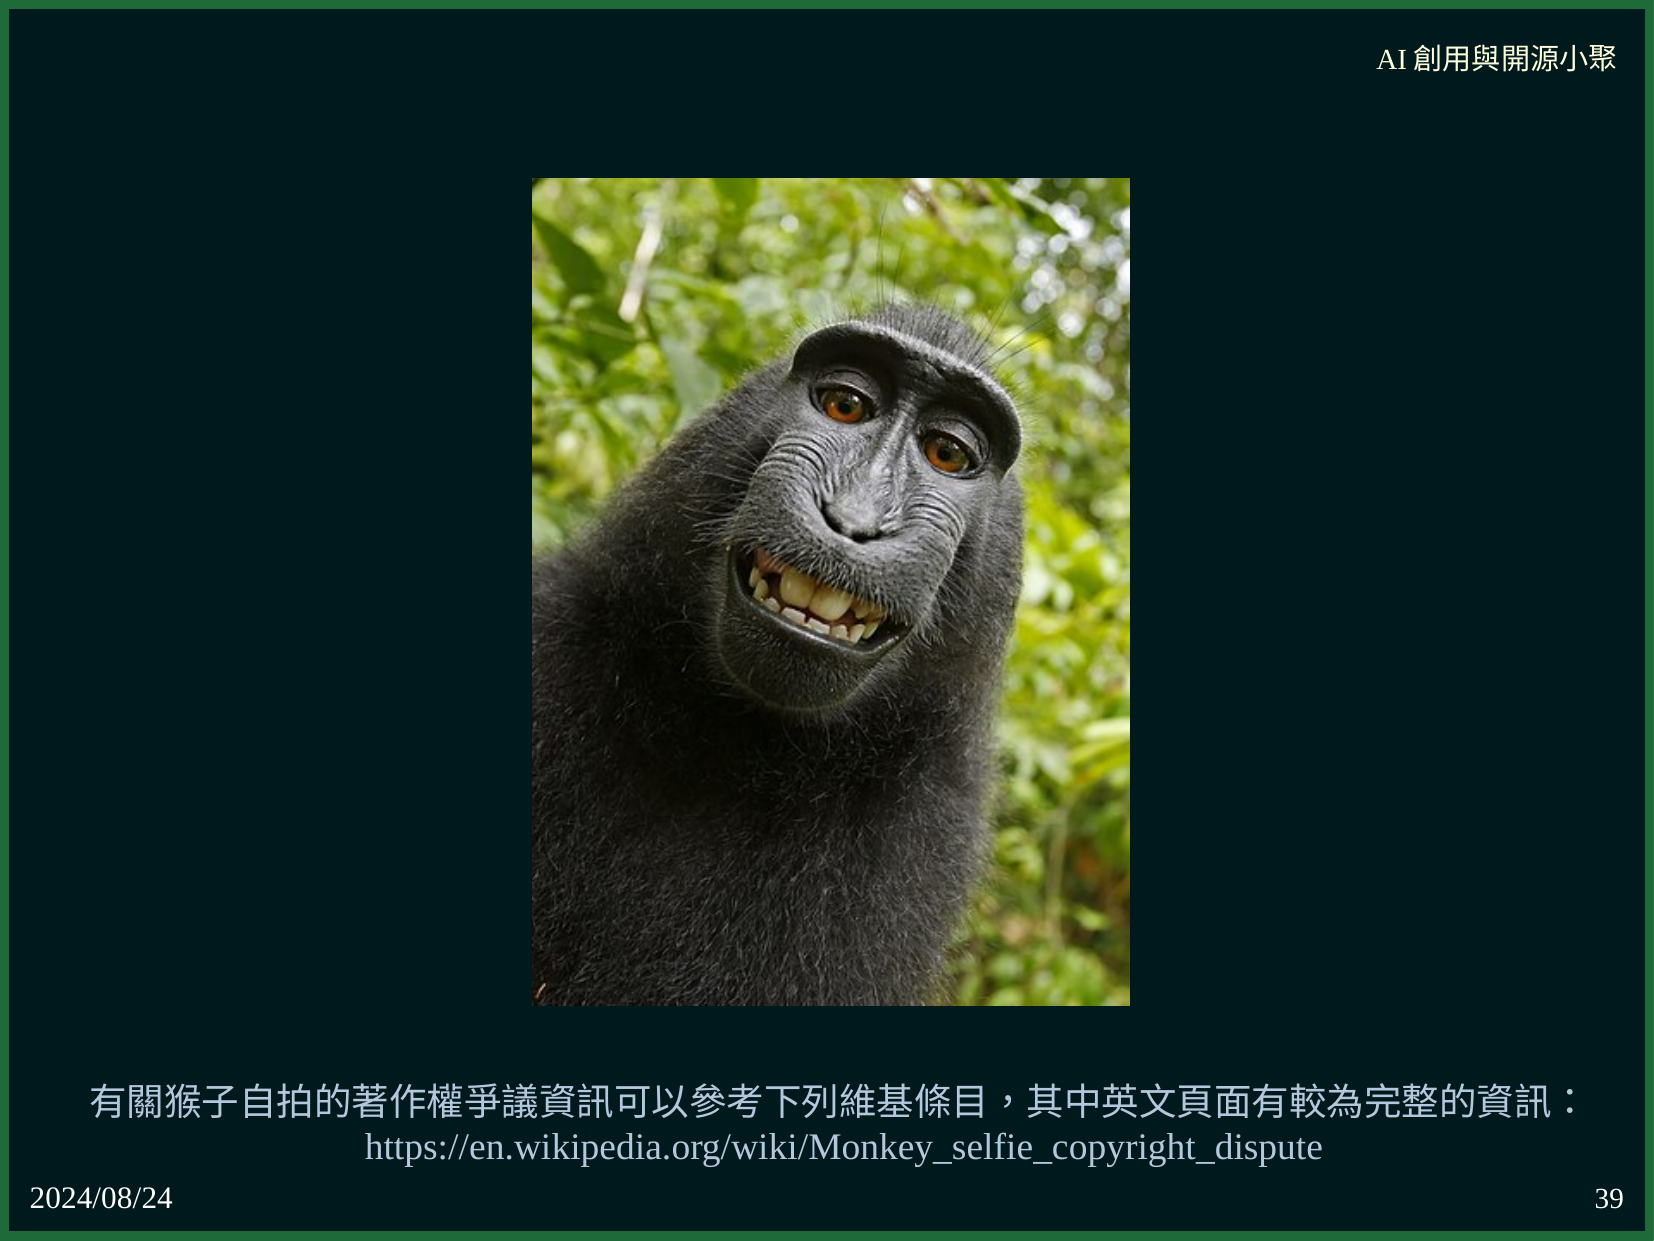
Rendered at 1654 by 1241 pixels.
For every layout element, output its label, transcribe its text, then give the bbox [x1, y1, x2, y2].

picture [532, 178, 1130, 1006]
text_box 有關猴子自拍的著作權爭議資訊可以參考下列維基條目，其中英文頁面有較為完整的資訊：https://en.wikipedia.org/wiki/Monkey_selfie_copyright_dispute [76, 1071, 1613, 1168]
